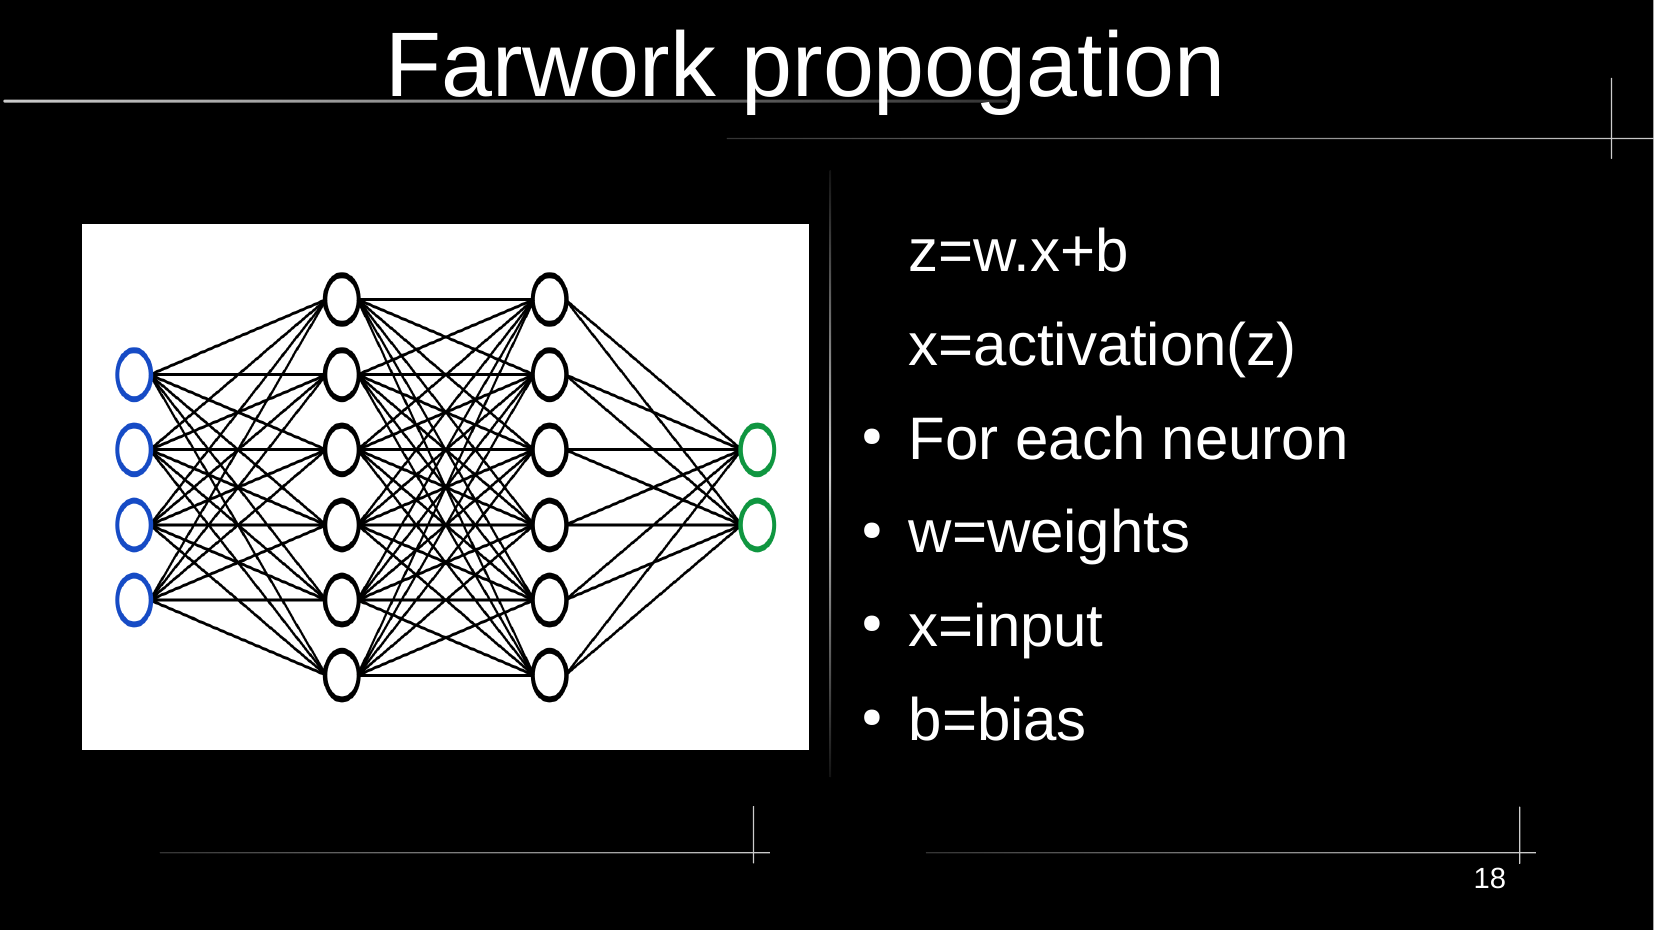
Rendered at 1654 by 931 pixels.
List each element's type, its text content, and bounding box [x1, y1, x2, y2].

picture [82, 224, 809, 751]
title Farwork propogation [23, 11, 1589, 119]
list z=w.x+b x=activation(z) For each neuron w=weights x=input b=bias [845, 217, 1572, 758]
